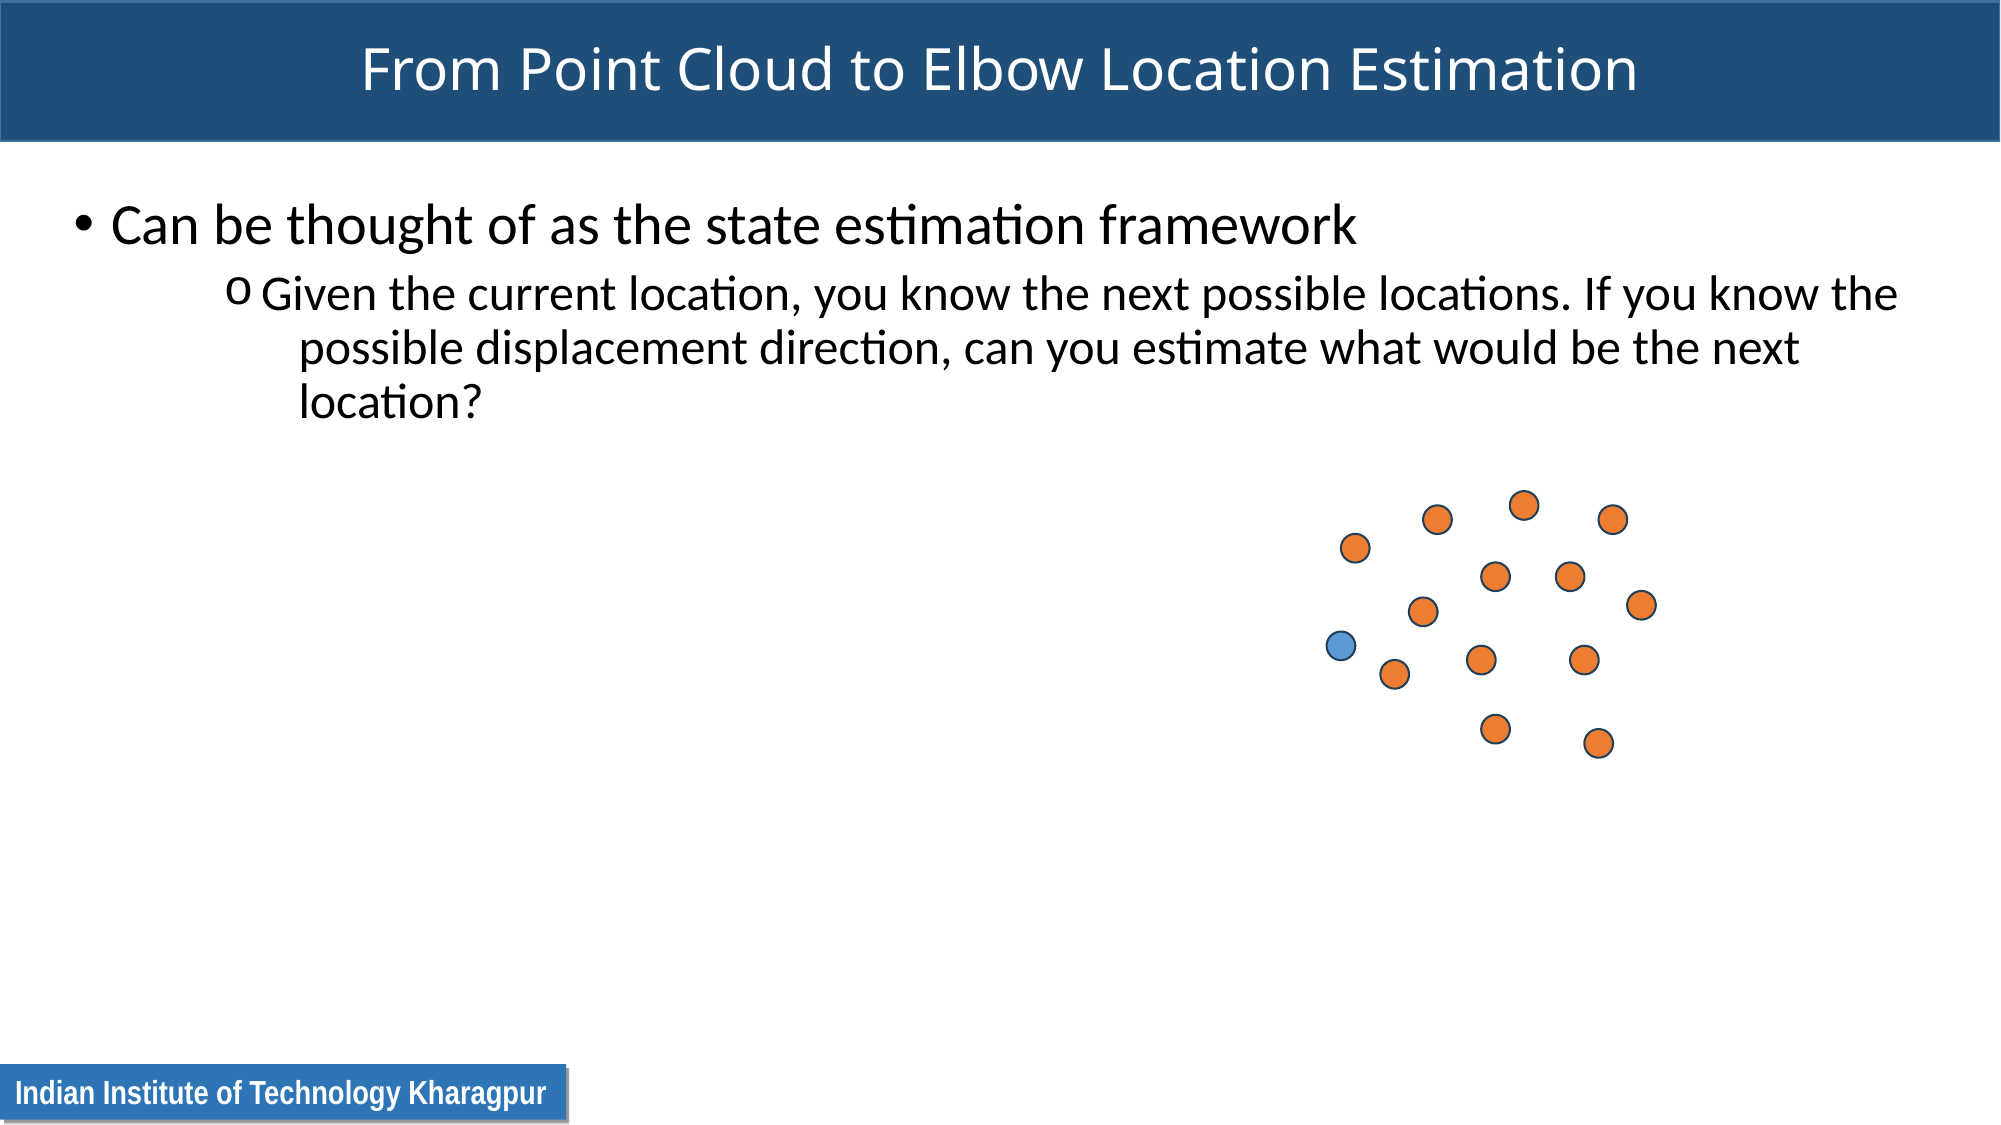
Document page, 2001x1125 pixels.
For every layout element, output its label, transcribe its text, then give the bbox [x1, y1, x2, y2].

text_box [1380, 660, 1409, 689]
text_box [1481, 714, 1510, 744]
text_box [1584, 729, 1613, 758]
text_box [1326, 631, 1356, 661]
title From Point Cloud to Elbow Location Estimation [0, 1, 2000, 141]
text_box [1598, 505, 1628, 534]
text_box [1555, 562, 1585, 592]
text_box [1408, 597, 1438, 627]
list Can be thought of as the state estimation framework Given the current location, you know the next possible locations. If you know the possible displacement direction, can you estimate what would be the next location? [58, 186, 1954, 1065]
text_box [1467, 645, 1496, 675]
text_box [1340, 533, 1370, 563]
text_box [1627, 590, 1656, 620]
text_box [1509, 491, 1539, 520]
text_box [1481, 562, 1510, 592]
text_box [1570, 645, 1599, 675]
text_box [1423, 505, 1452, 534]
